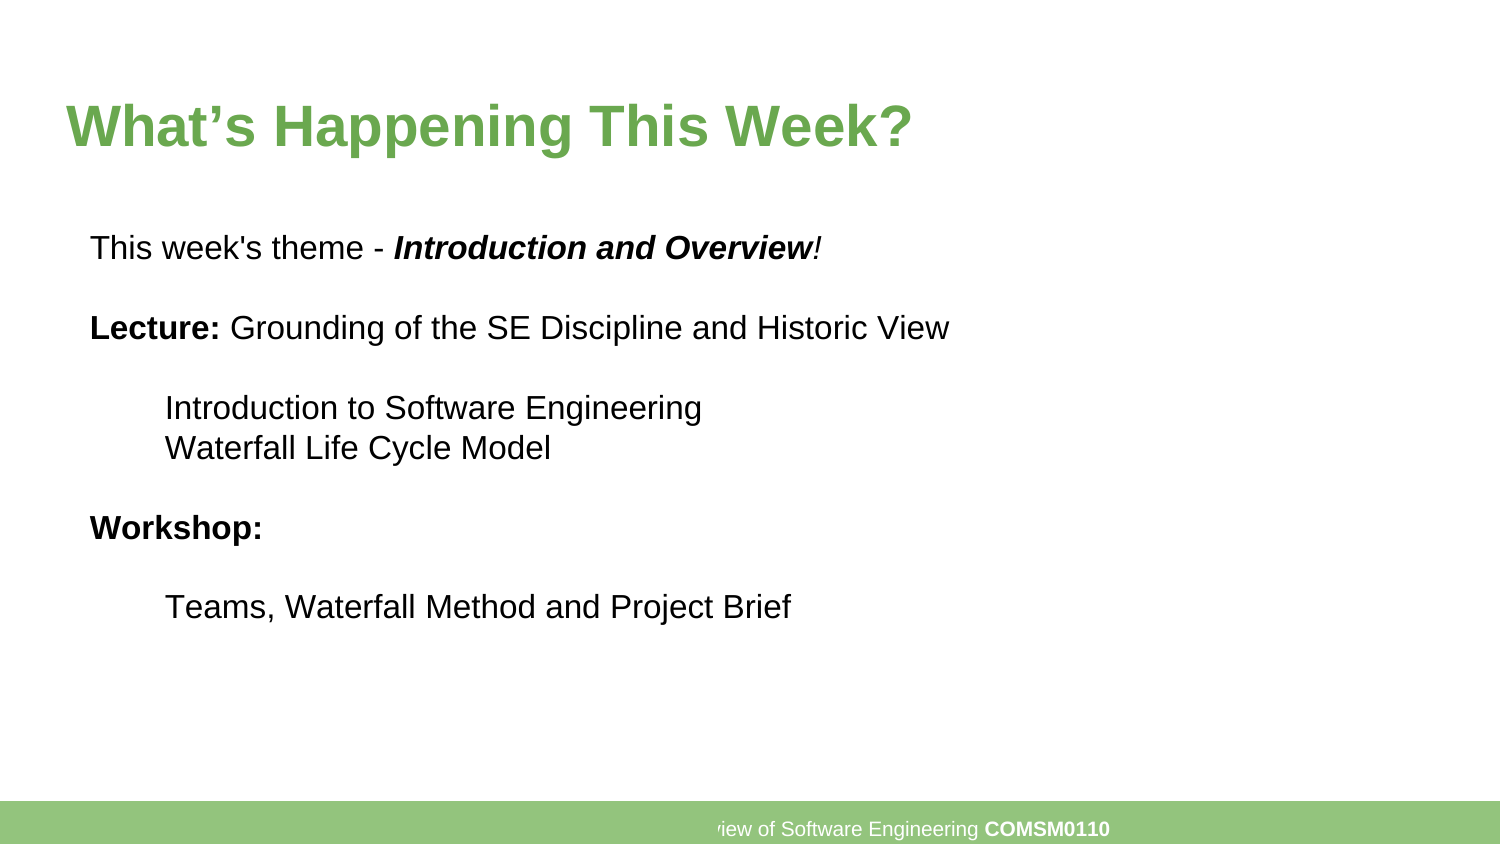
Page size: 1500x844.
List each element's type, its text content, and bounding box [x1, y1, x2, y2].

title What’s Happening This Week? [51, 72, 1449, 167]
text_box This week's theme - Introduction and Overview! Lecture: Grounding of the SE Discipline and Historic View Introduction to Software Engineering Waterfall Life Cycle Model Workshop: Teams, Waterfall Method and Project Brief [74, 171, 1399, 768]
